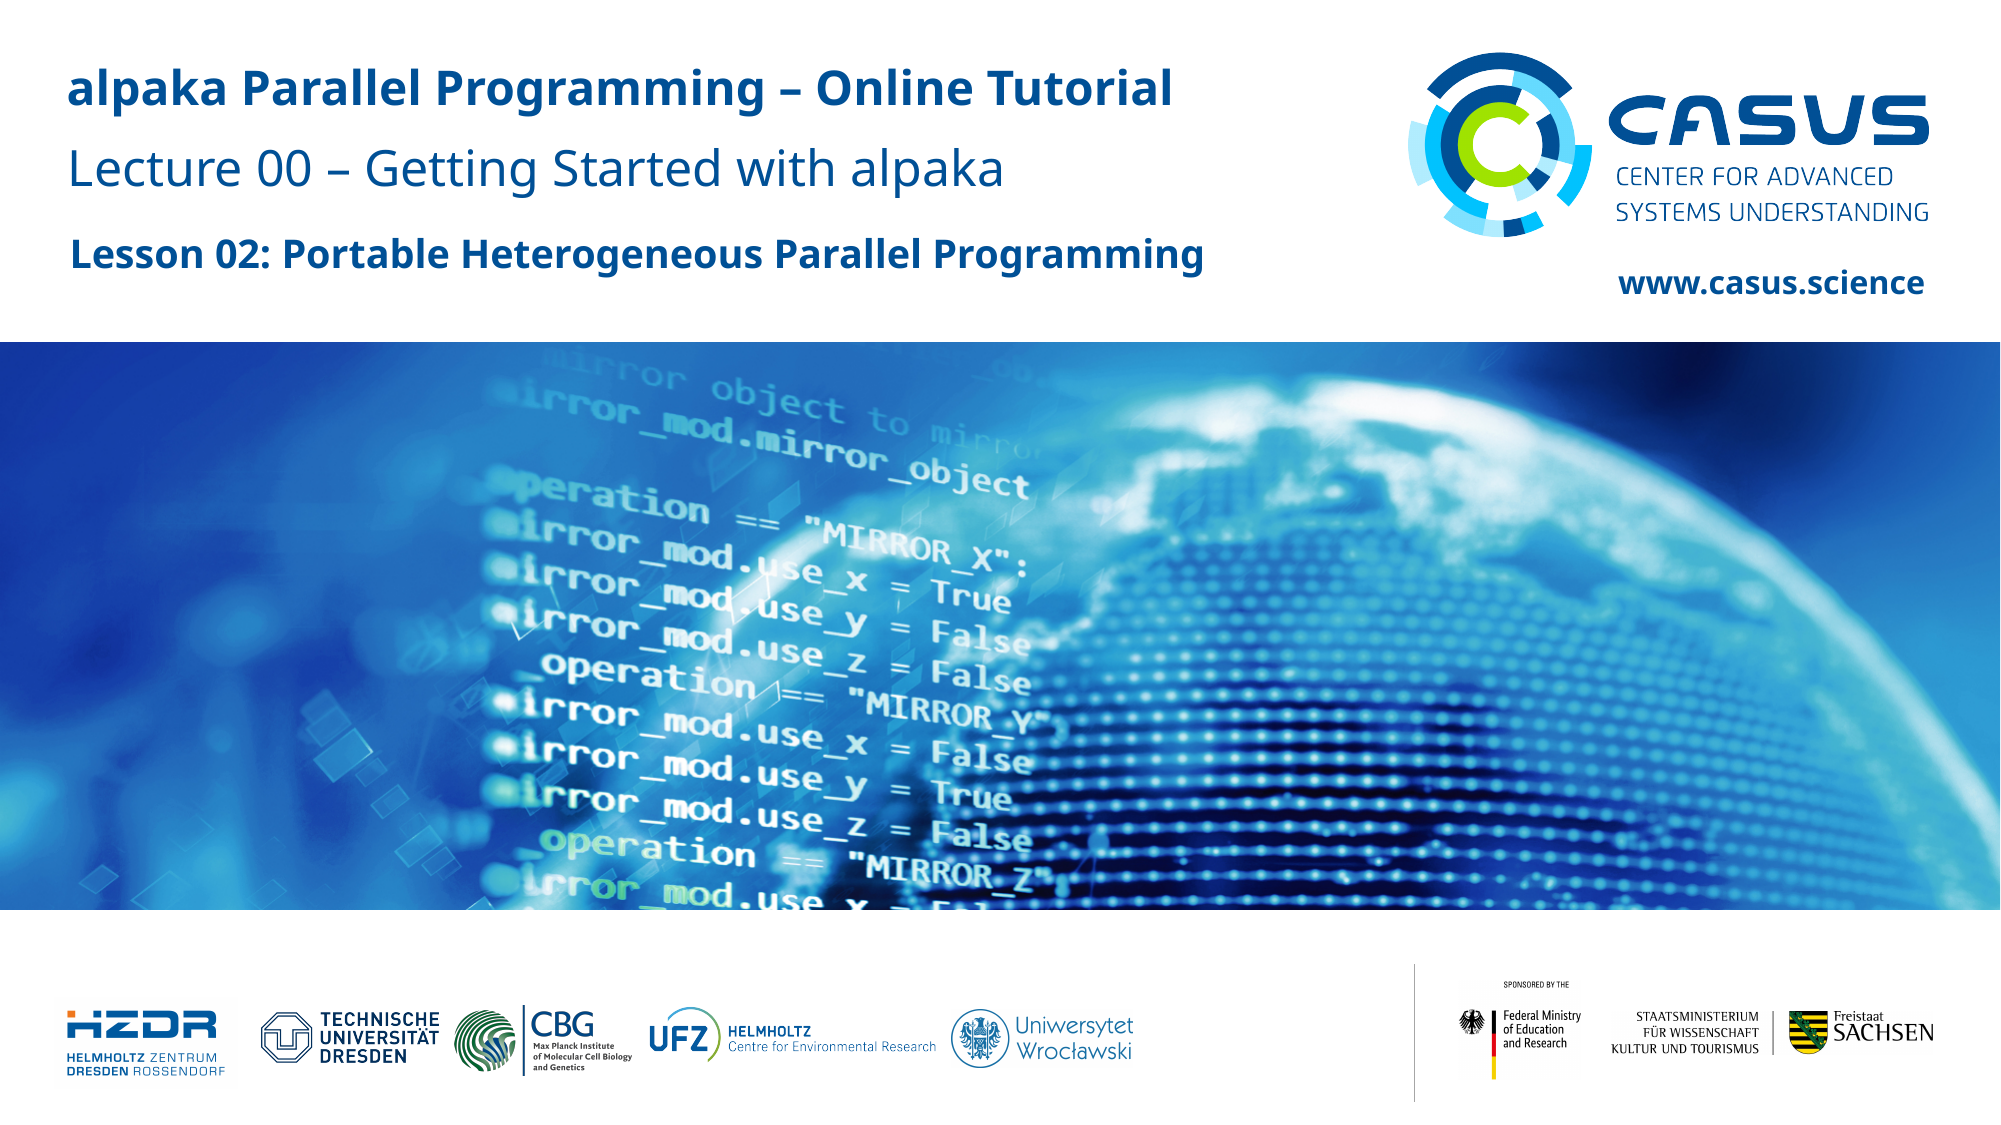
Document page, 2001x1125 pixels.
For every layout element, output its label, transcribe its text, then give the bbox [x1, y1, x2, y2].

picture [1408, 52, 1929, 238]
picture [1611, 1011, 1933, 1055]
picture [261, 1012, 439, 1063]
picture [454, 982, 1133, 1084]
title alpaka Parallel Programming – Online Tutorial [66, 53, 1389, 122]
subtitle Lecture 00 – Getting Started with alpaka [67, 132, 1390, 202]
picture [0, 342, 2001, 910]
picture [54, 997, 238, 1089]
picture [1458, 980, 1581, 1080]
text_box Lesson 02: Portable Heterogeneous Parallel Programming [54, 219, 1377, 288]
